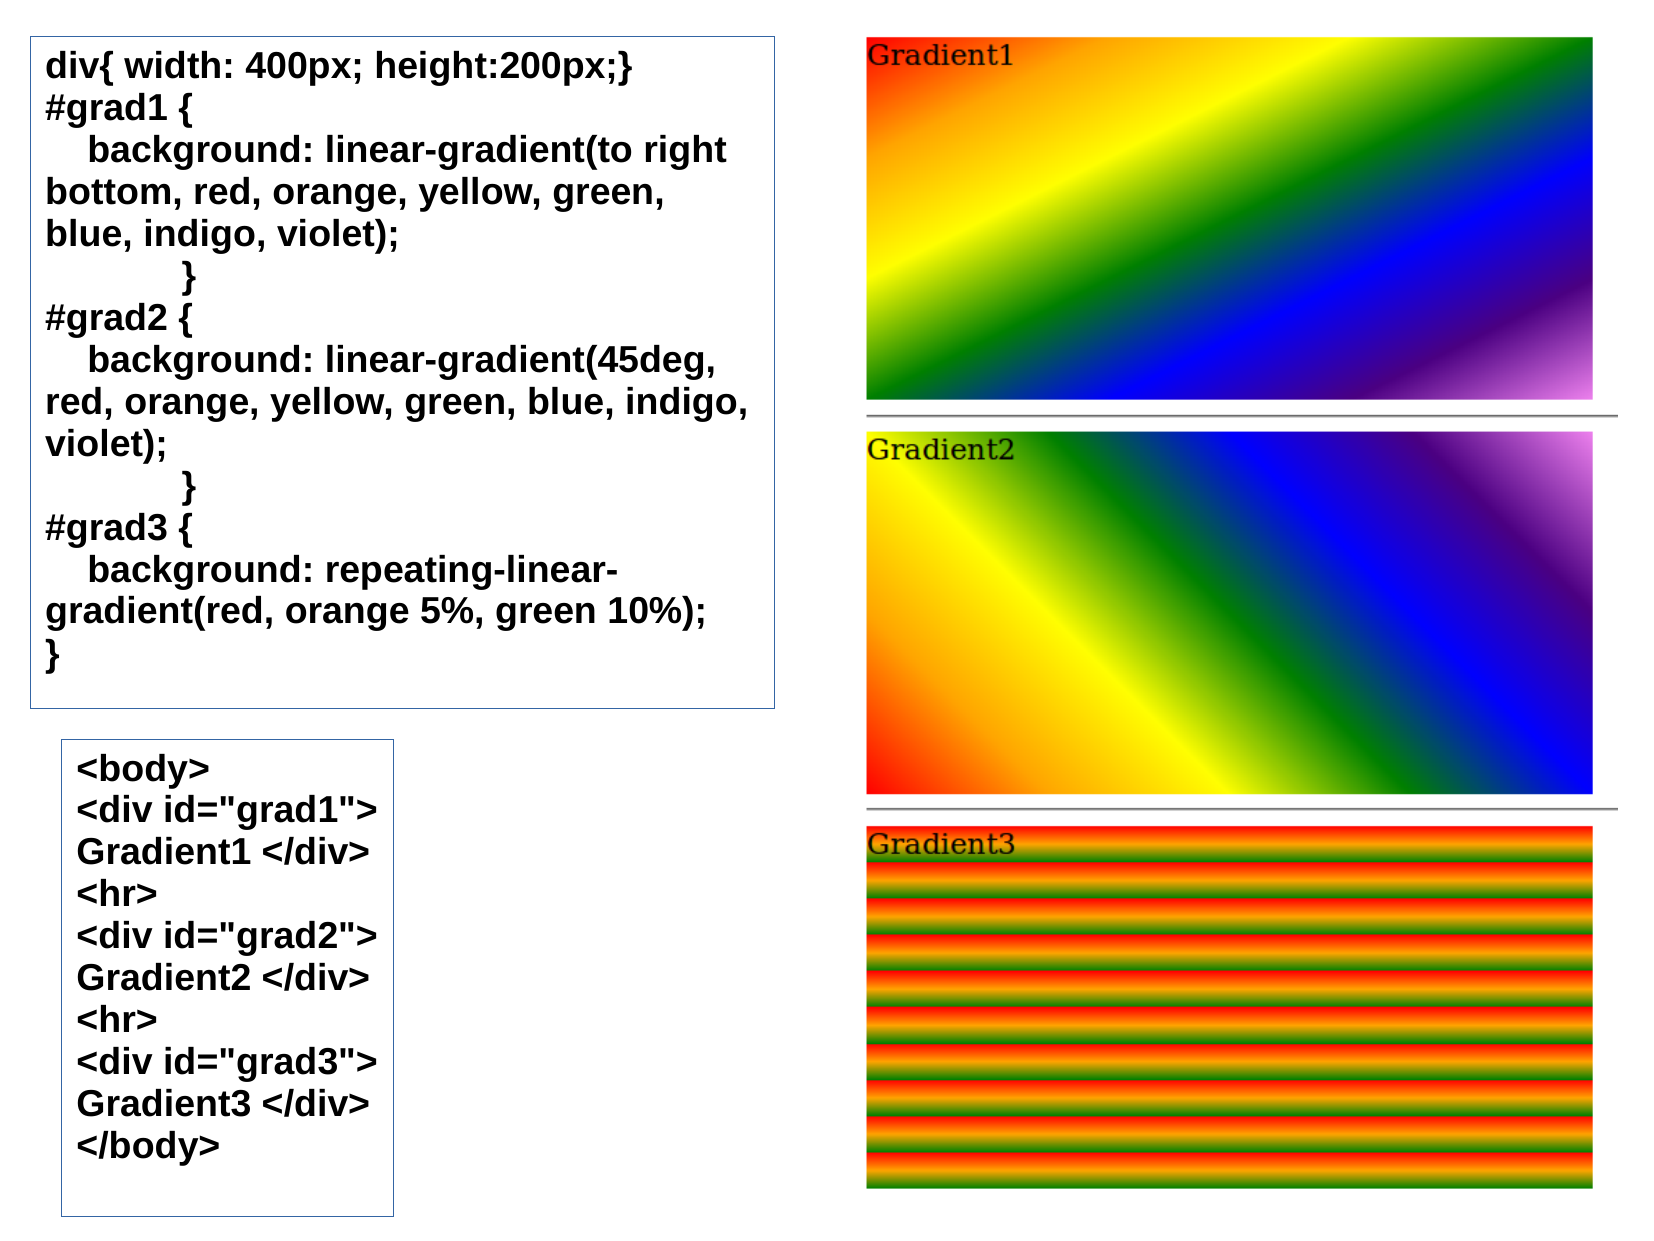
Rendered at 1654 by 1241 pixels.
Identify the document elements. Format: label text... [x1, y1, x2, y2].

text_box div{ width: 400px; height:200px;} #grad1 { background: linear-gradient(to right bottom, red, orange, yellow, green, blue, indigo, violet); } #grad2 { background: linear-gradient(45deg, red, orange, yellow, green, blue, indigo, violet); } #grad3 { background: repeating-linear-gradient(red, orange 5%, green 10%); } [30, 36, 775, 709]
text_box <body> <div id="grad1"> Gradient1 </div> <hr> <div id="grad2"> Gradient2 </div> <hr> <div id="grad3"> Gradient3 </div> </body> [61, 739, 394, 1217]
picture [857, 29, 1618, 1218]
